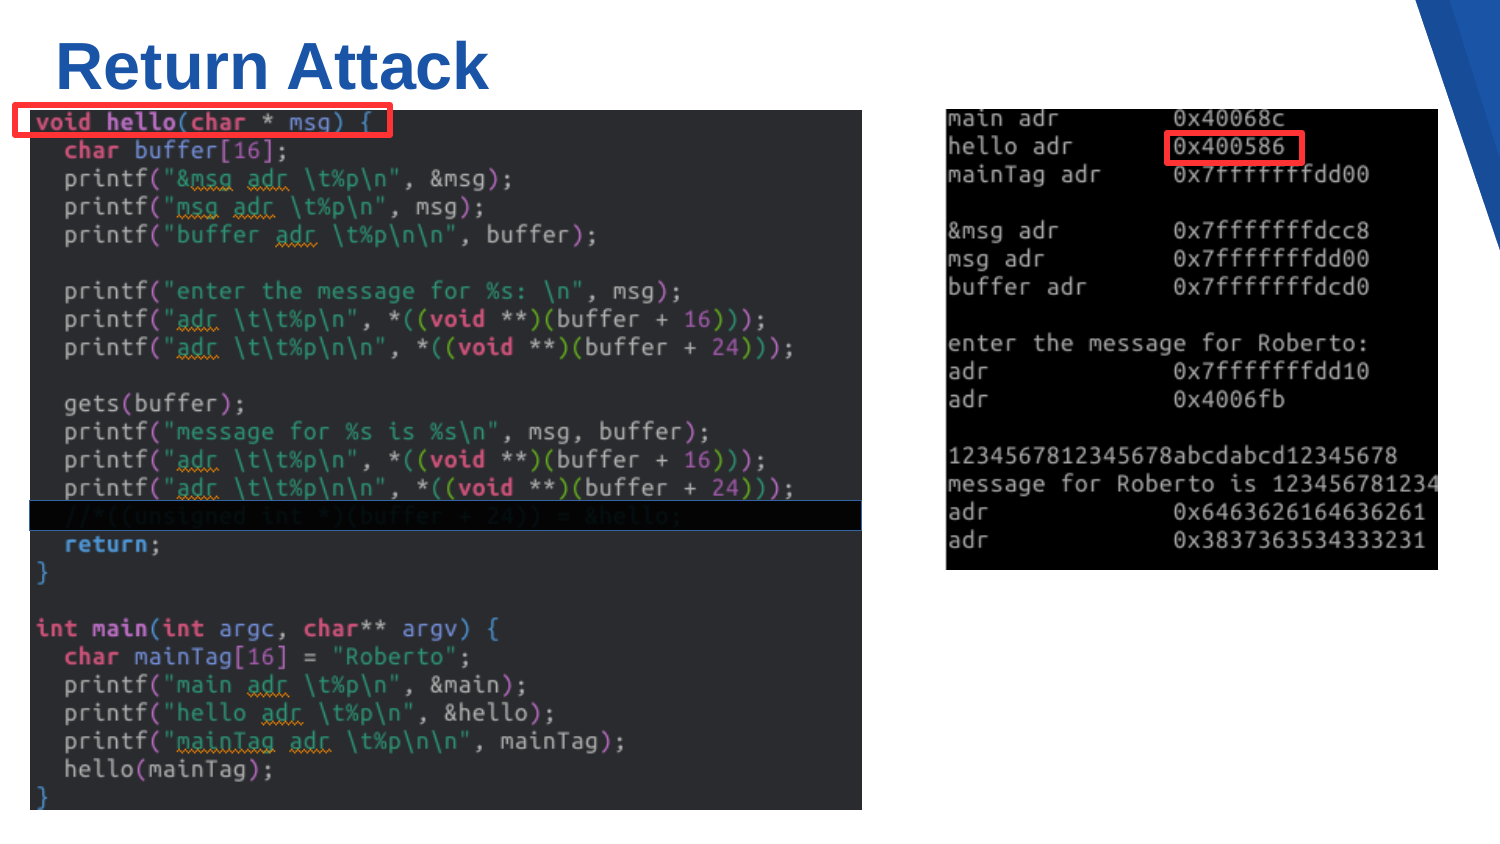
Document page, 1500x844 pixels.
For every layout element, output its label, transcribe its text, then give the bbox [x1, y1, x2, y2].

picture [30, 110, 387, 132]
picture [30, 531, 862, 811]
title Return Attack [40, 50, 1306, 118]
text_box [29, 500, 862, 531]
picture [30, 118, 862, 500]
picture [945, 109, 1438, 571]
title Return Attack [40, 108, 387, 118]
